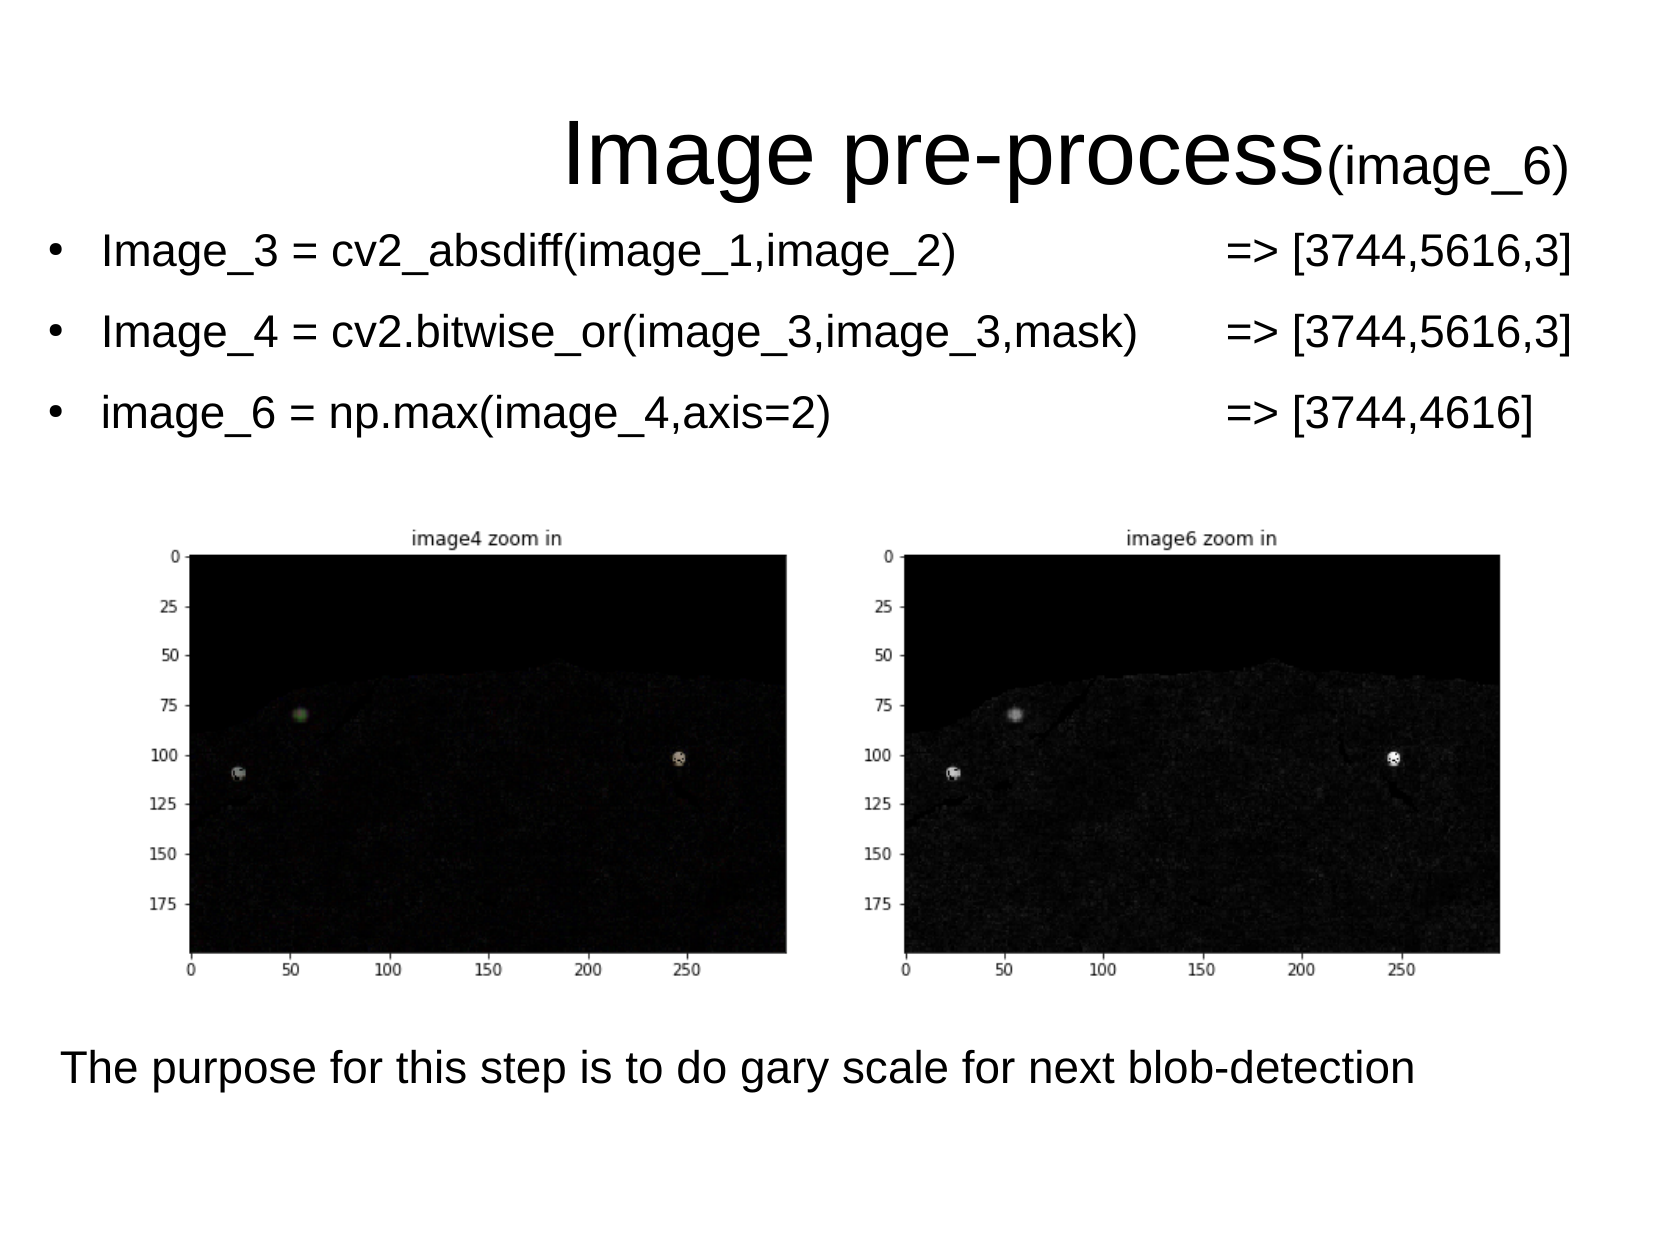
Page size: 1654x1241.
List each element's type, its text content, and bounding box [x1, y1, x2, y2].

text_box The purpose for this step is to do gary scale for next blob-detection [45, 1035, 1501, 1102]
title Image pre-process(image_6) [82, 49, 1571, 225]
list Image_3 = cv2_absdiff(image_1,image_2) => [3744,5616,3] Image_4 = cv2.bitwise_or(image_3,image_3,mask) => [3744,5616,3] image_6 = np.max(image_4,axis=2) => [3744,4616] [30, 225, 1621, 481]
picture [138, 519, 1516, 991]
